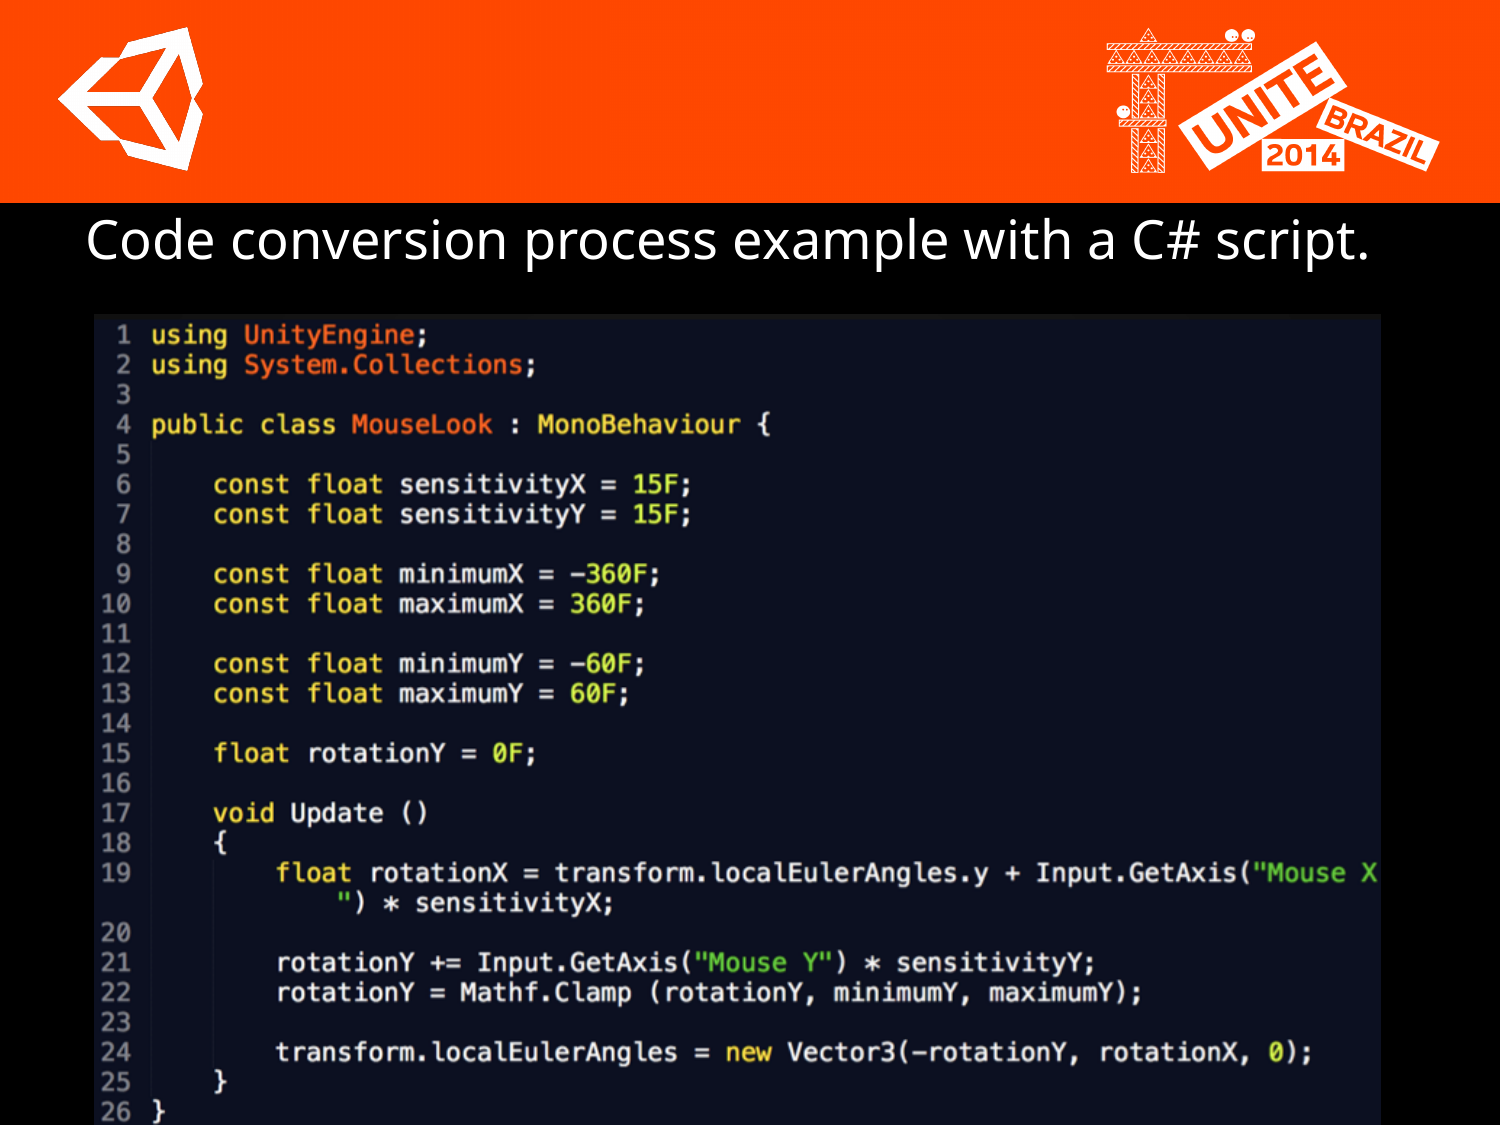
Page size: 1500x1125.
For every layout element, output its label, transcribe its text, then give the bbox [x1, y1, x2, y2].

picture [56, 26, 203, 171]
picture [94, 314, 1381, 1125]
list Code conversion process example with a C# script. [15, 206, 1486, 341]
